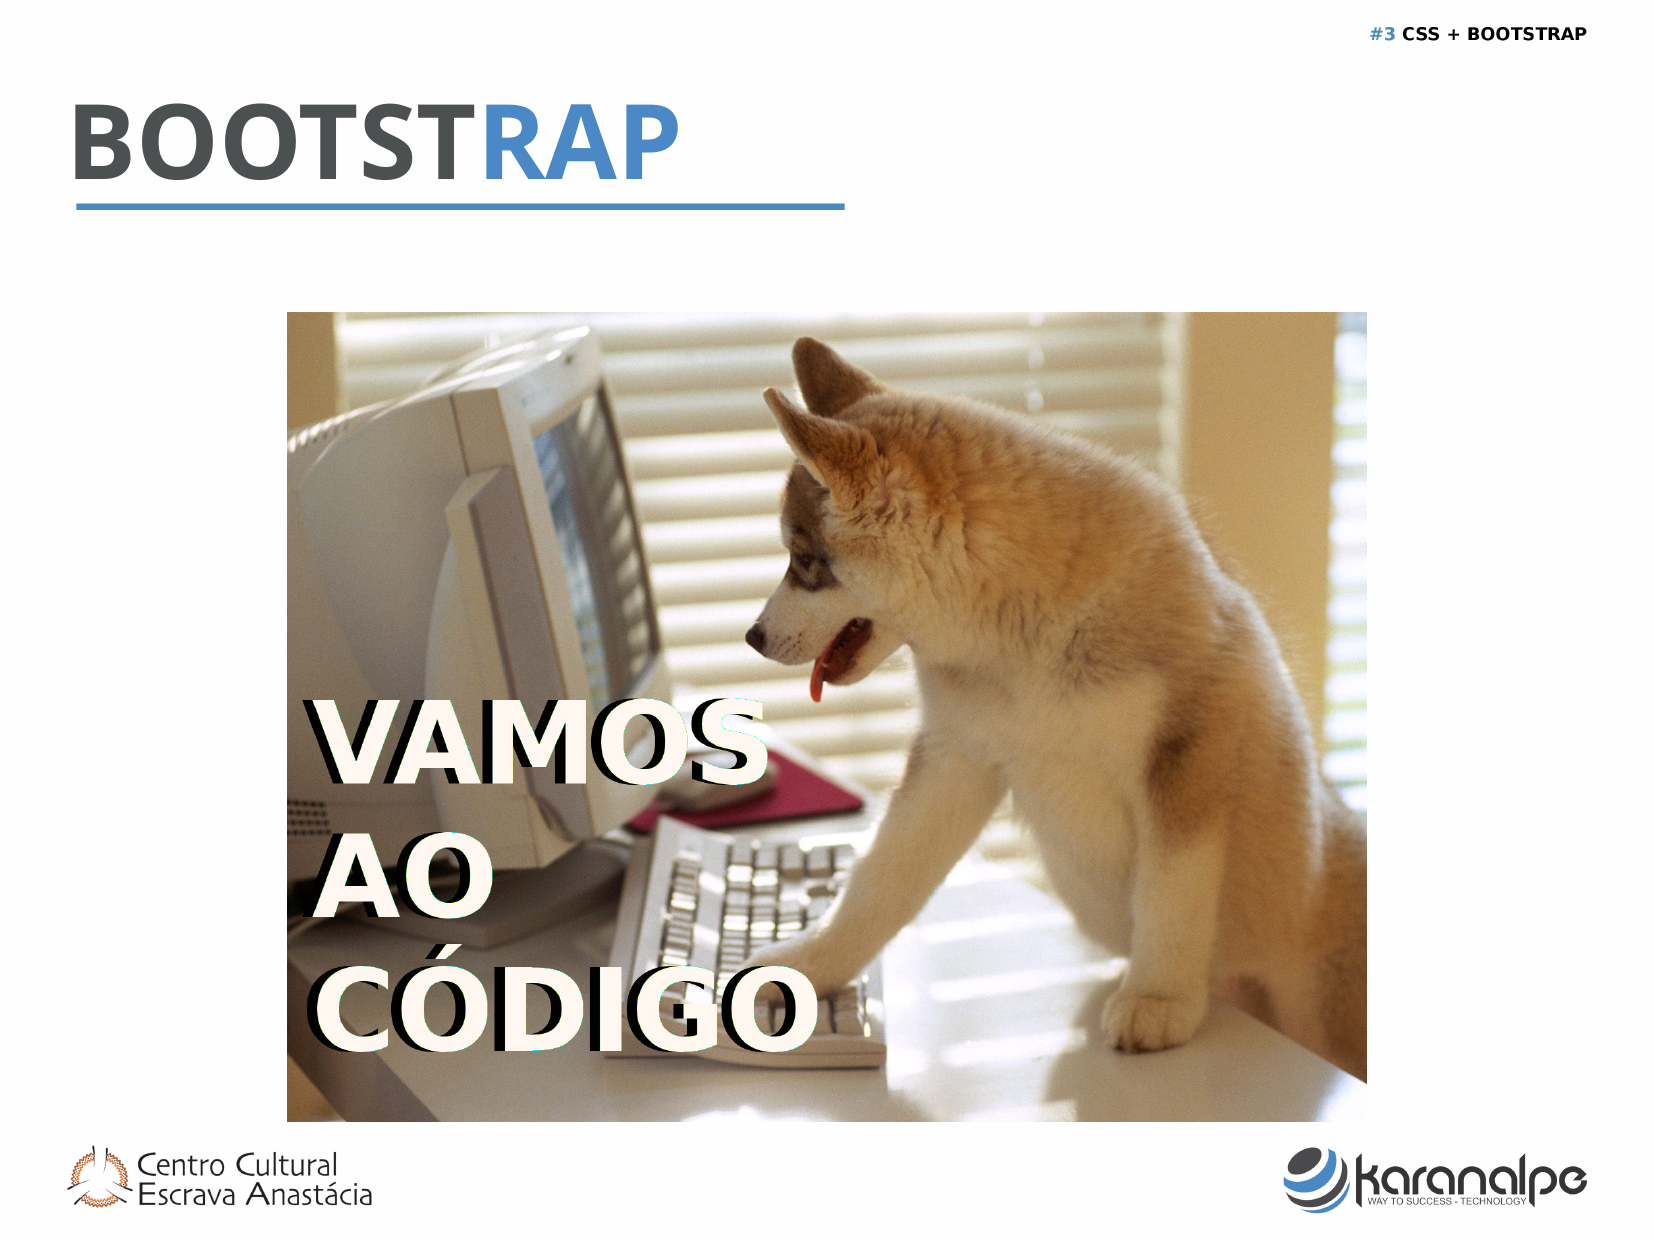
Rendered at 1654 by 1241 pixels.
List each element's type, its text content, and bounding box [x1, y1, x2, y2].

title BOOTSTRAP [66, 35, 1555, 243]
picture [0, 0, 1654, 1241]
